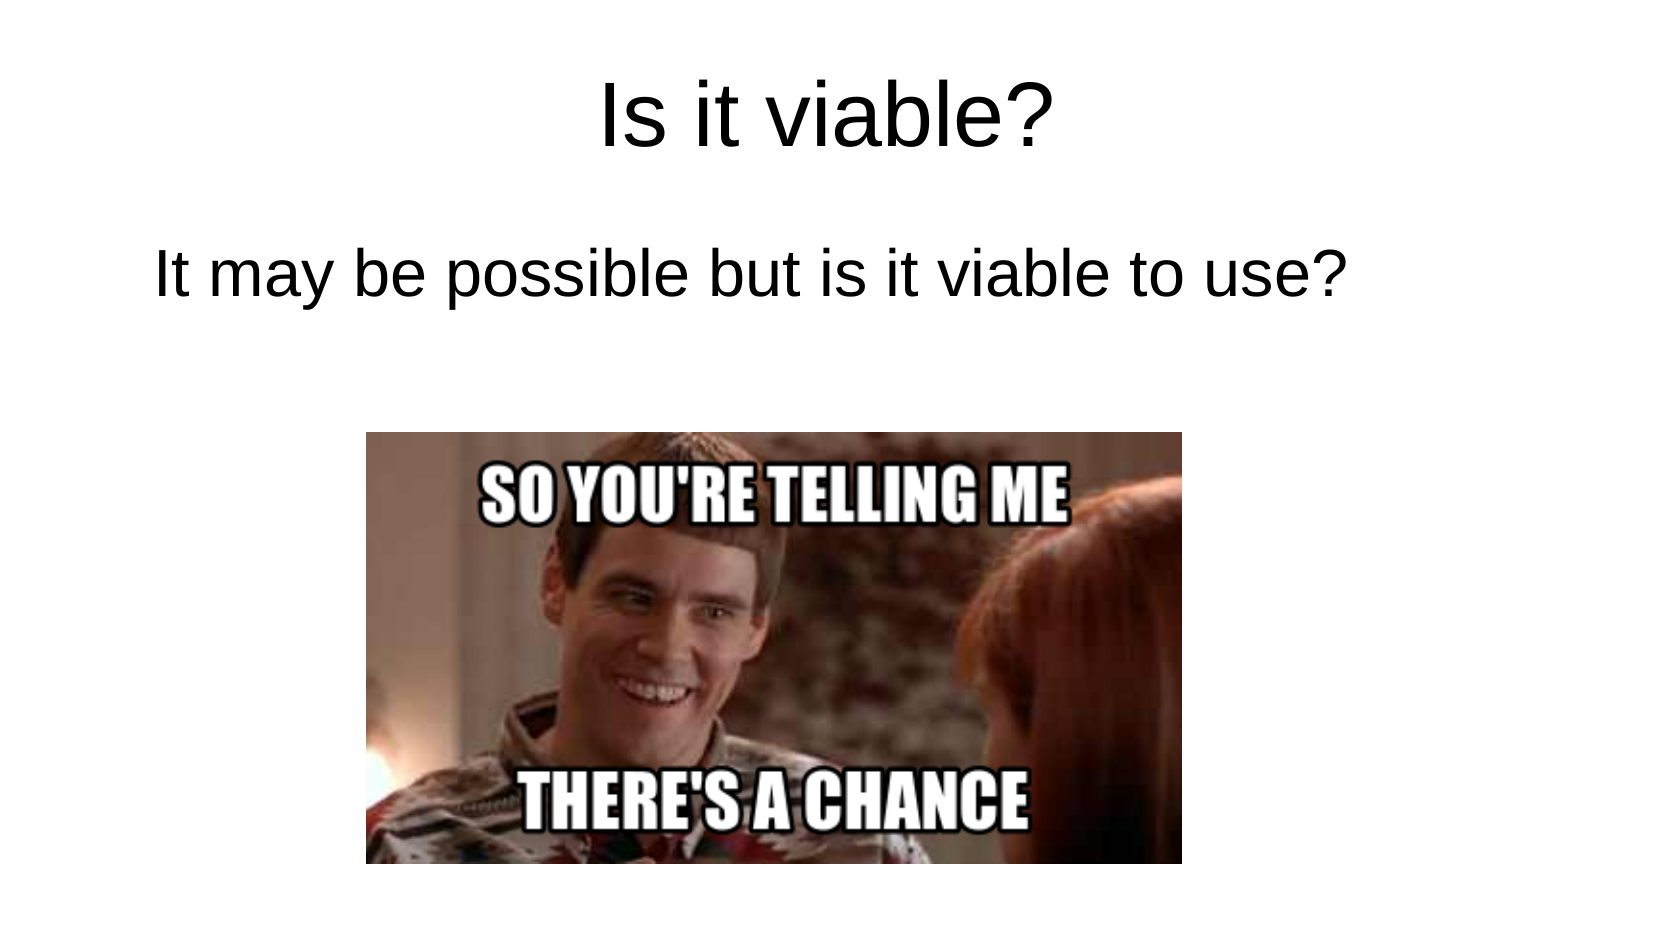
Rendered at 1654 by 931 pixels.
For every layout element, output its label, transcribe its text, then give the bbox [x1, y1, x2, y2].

list It may be possible but is it viable to use? [82, 236, 1571, 776]
picture [366, 432, 1182, 864]
title Is it viable? [82, 37, 1571, 193]
